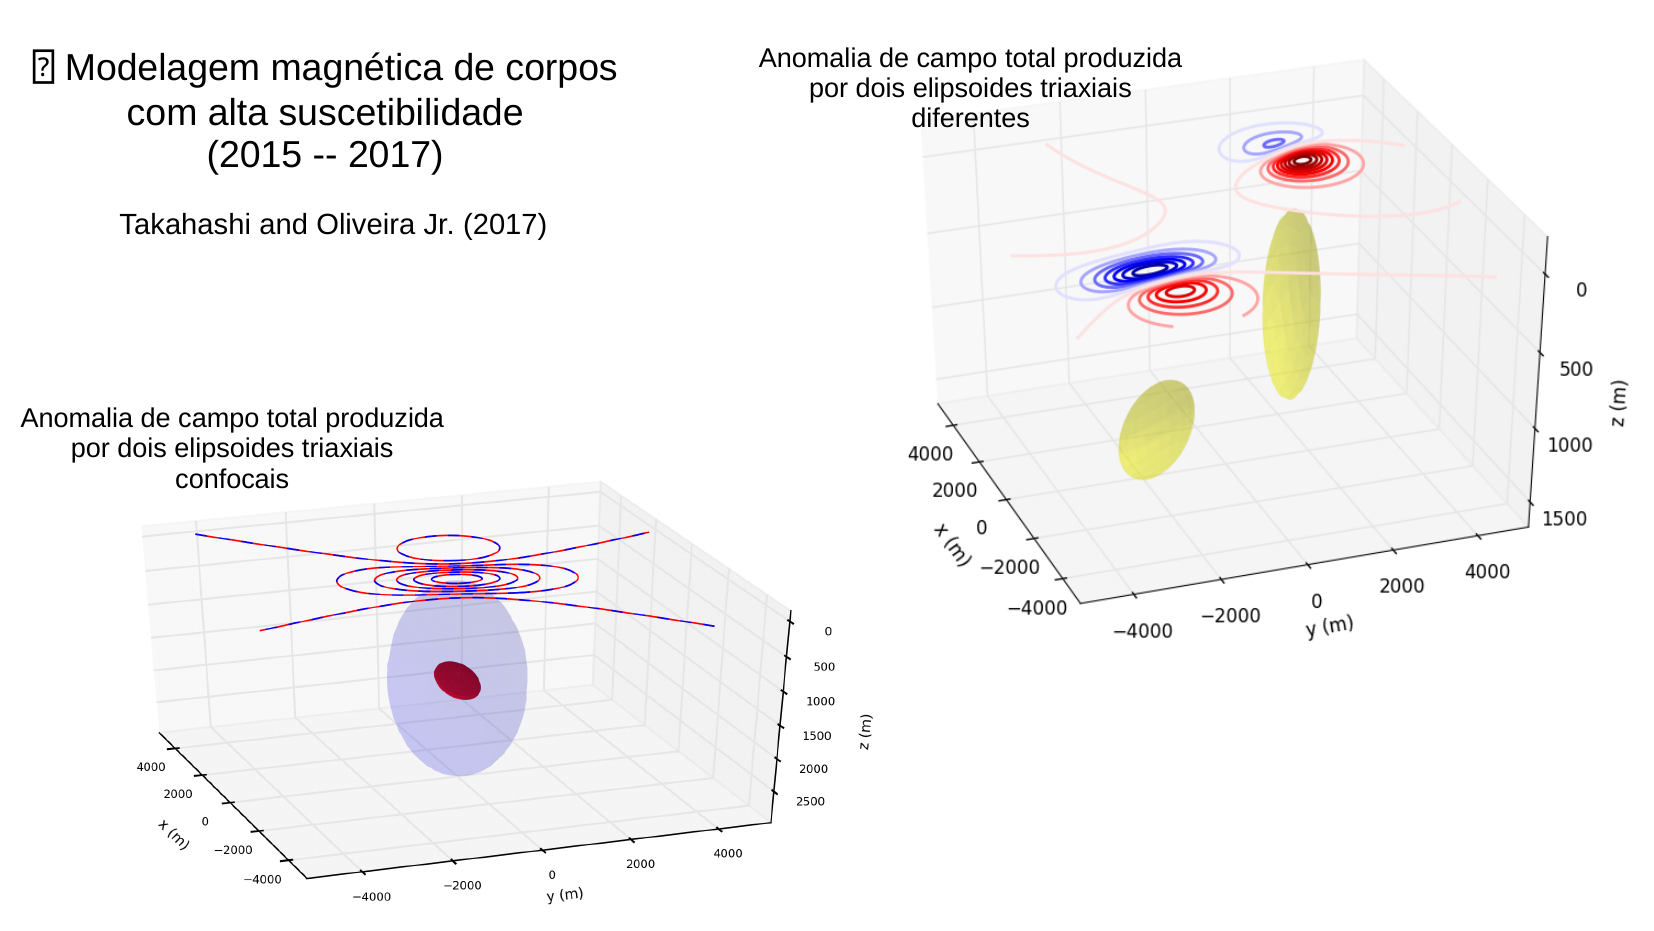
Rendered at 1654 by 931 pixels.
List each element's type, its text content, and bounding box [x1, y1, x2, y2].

text_box Anomalia de campo total produzida por dois elipsoides triaxiais diferentes [744, 35, 1197, 142]
text_box ⍰ Modelagem magnética de corpos com alta suscetibilidade (2015 -- 2017) [17, 32, 650, 314]
text_box Takahashi and Oliveira Jr. (2017) [85, 200, 582, 249]
text_box Anomalia de campo total produzida por dois elipsoides triaxiais confocais [5, 395, 459, 502]
picture [0, 5, 1654, 914]
